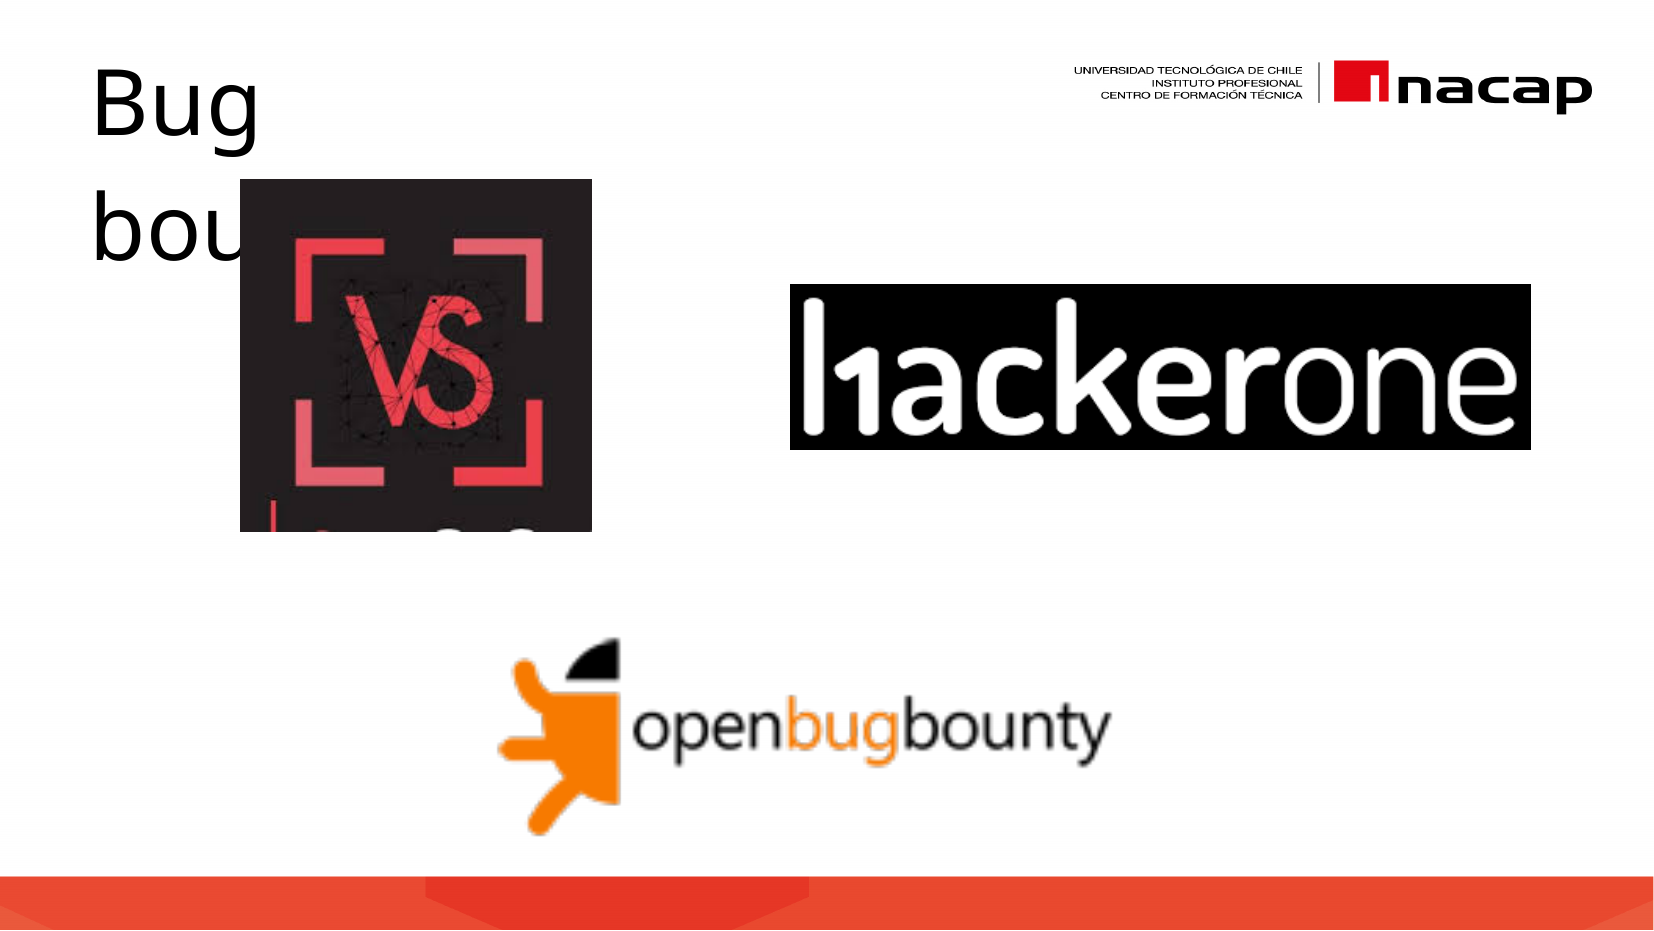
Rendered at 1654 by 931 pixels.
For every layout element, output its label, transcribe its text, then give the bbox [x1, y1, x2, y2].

picture [0, 0, 1654, 930]
text_box Bug bounty [75, 30, 541, 148]
